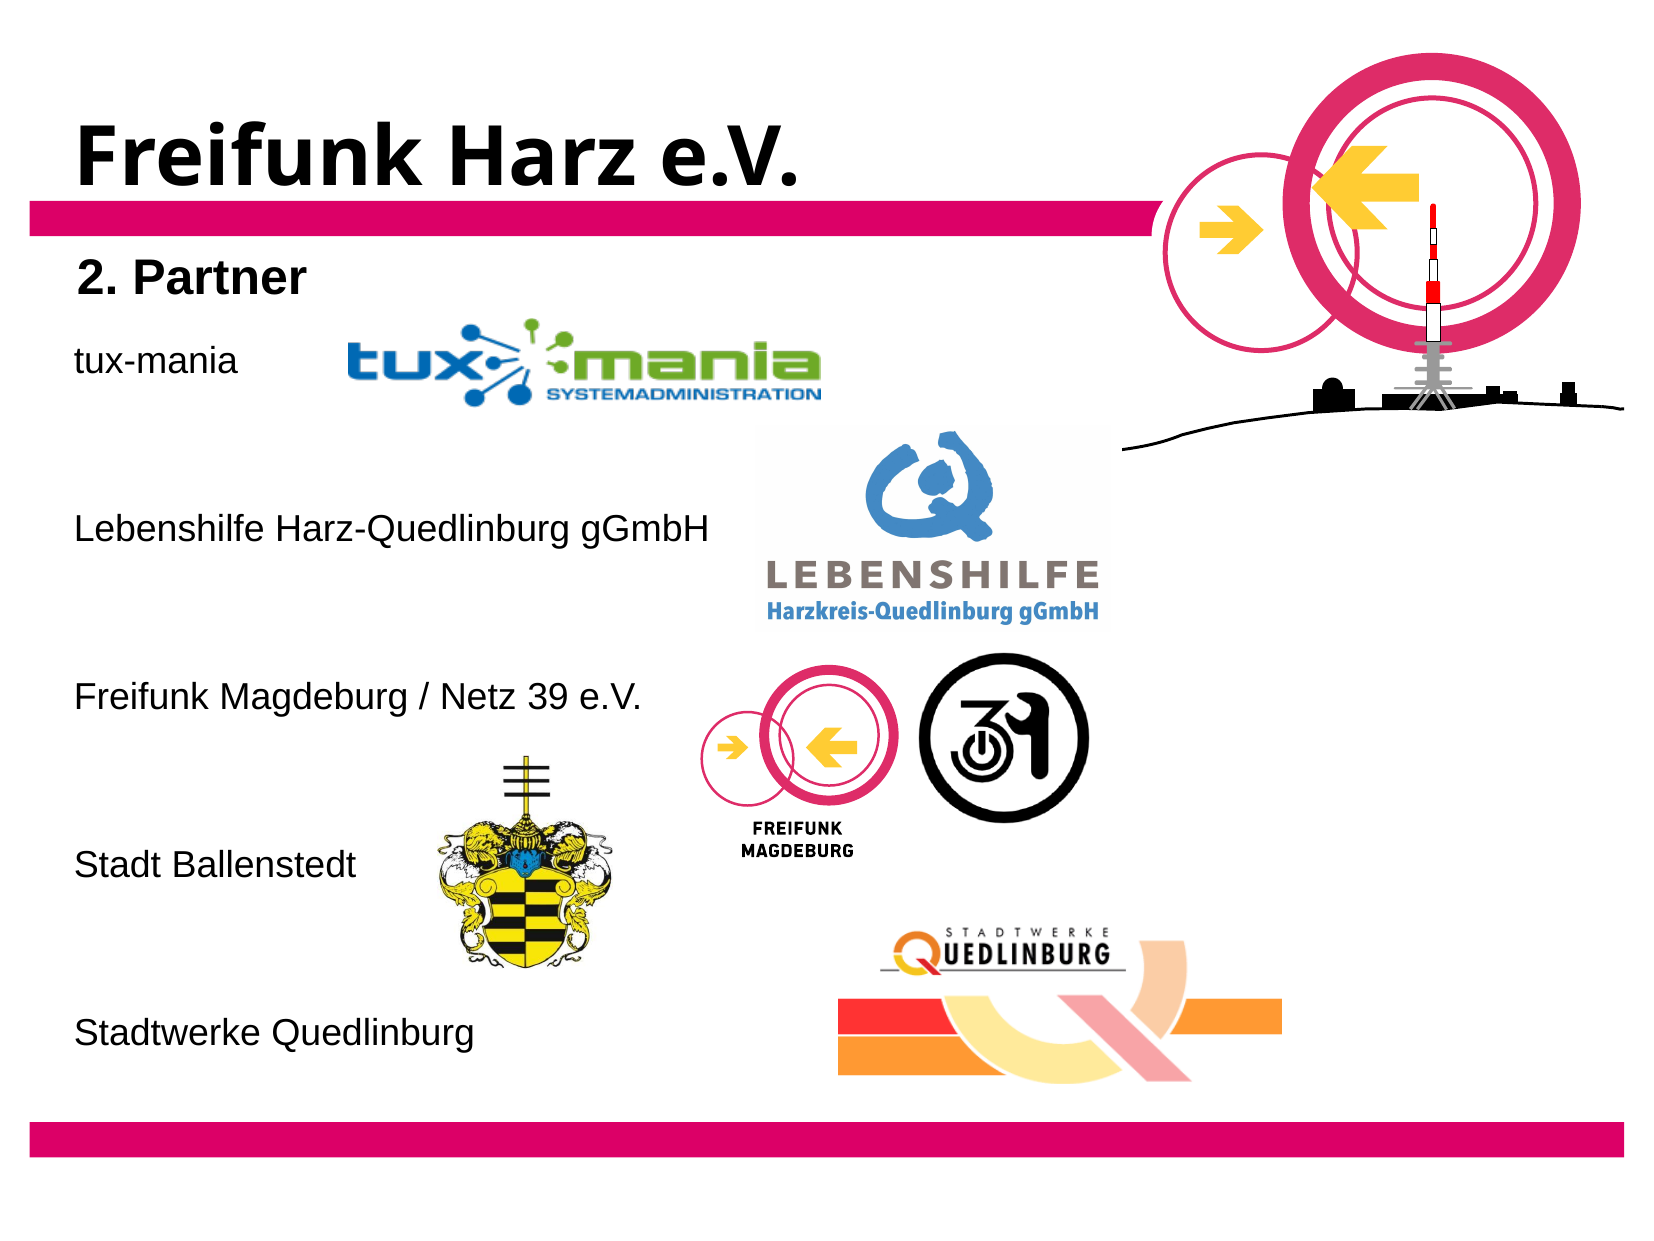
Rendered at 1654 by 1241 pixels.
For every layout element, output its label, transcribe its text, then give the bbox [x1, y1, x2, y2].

picture [838, 905, 1282, 1099]
subtitle 2. Partner [76, 218, 697, 332]
picture [679, 637, 1093, 875]
text_box tux-mania Lebenshilfe Harz-Quedlinburg gGmbH Freifunk Magdeburg / Netz 39 e.V. Stadt Ballenstedt Stadtwerke Quedlinburg [59, 332, 1093, 1105]
picture [348, 318, 821, 408]
picture [437, 755, 613, 969]
picture [755, 425, 1111, 632]
